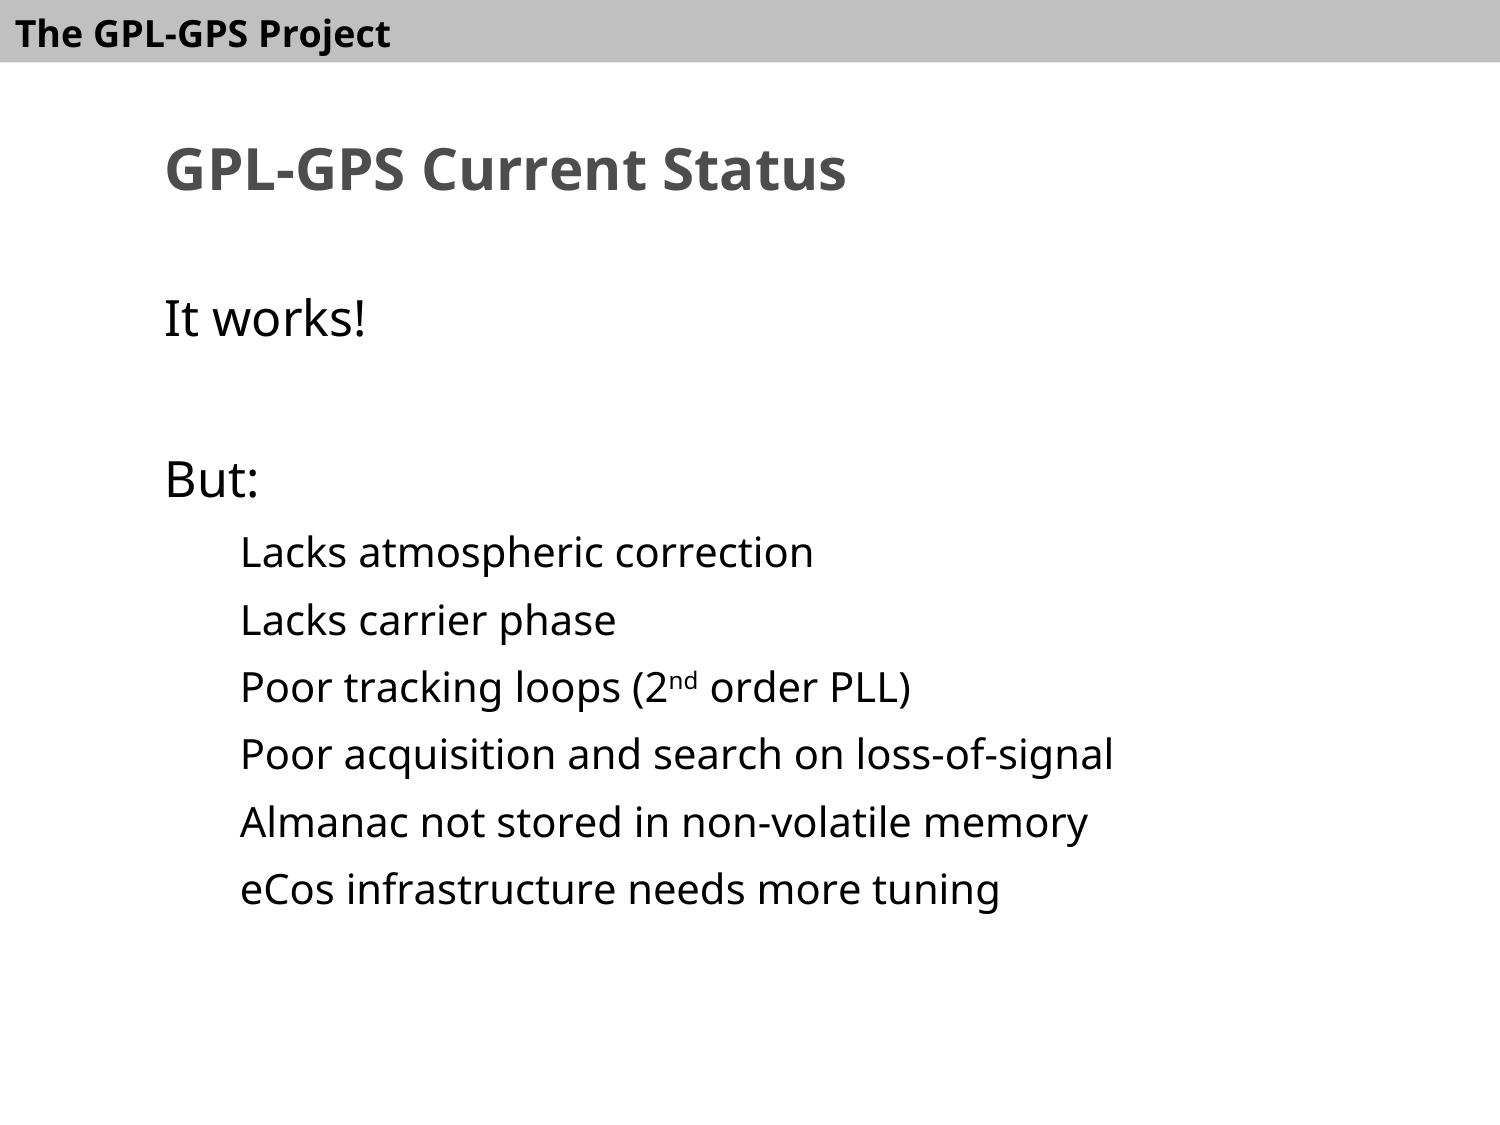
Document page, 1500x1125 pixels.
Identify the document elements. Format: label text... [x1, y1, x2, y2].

list It works! But: Lacks atmospheric correction Lacks carrier phase Poor tracking loops (2nd order PLL) Poor acquisition and search on loss-of-signal Almanac not stored in non-volatile memory eCos infrastructure needs more tuning [149, 275, 1463, 1013]
title GPL-GPS Current Status [149, 124, 1463, 213]
